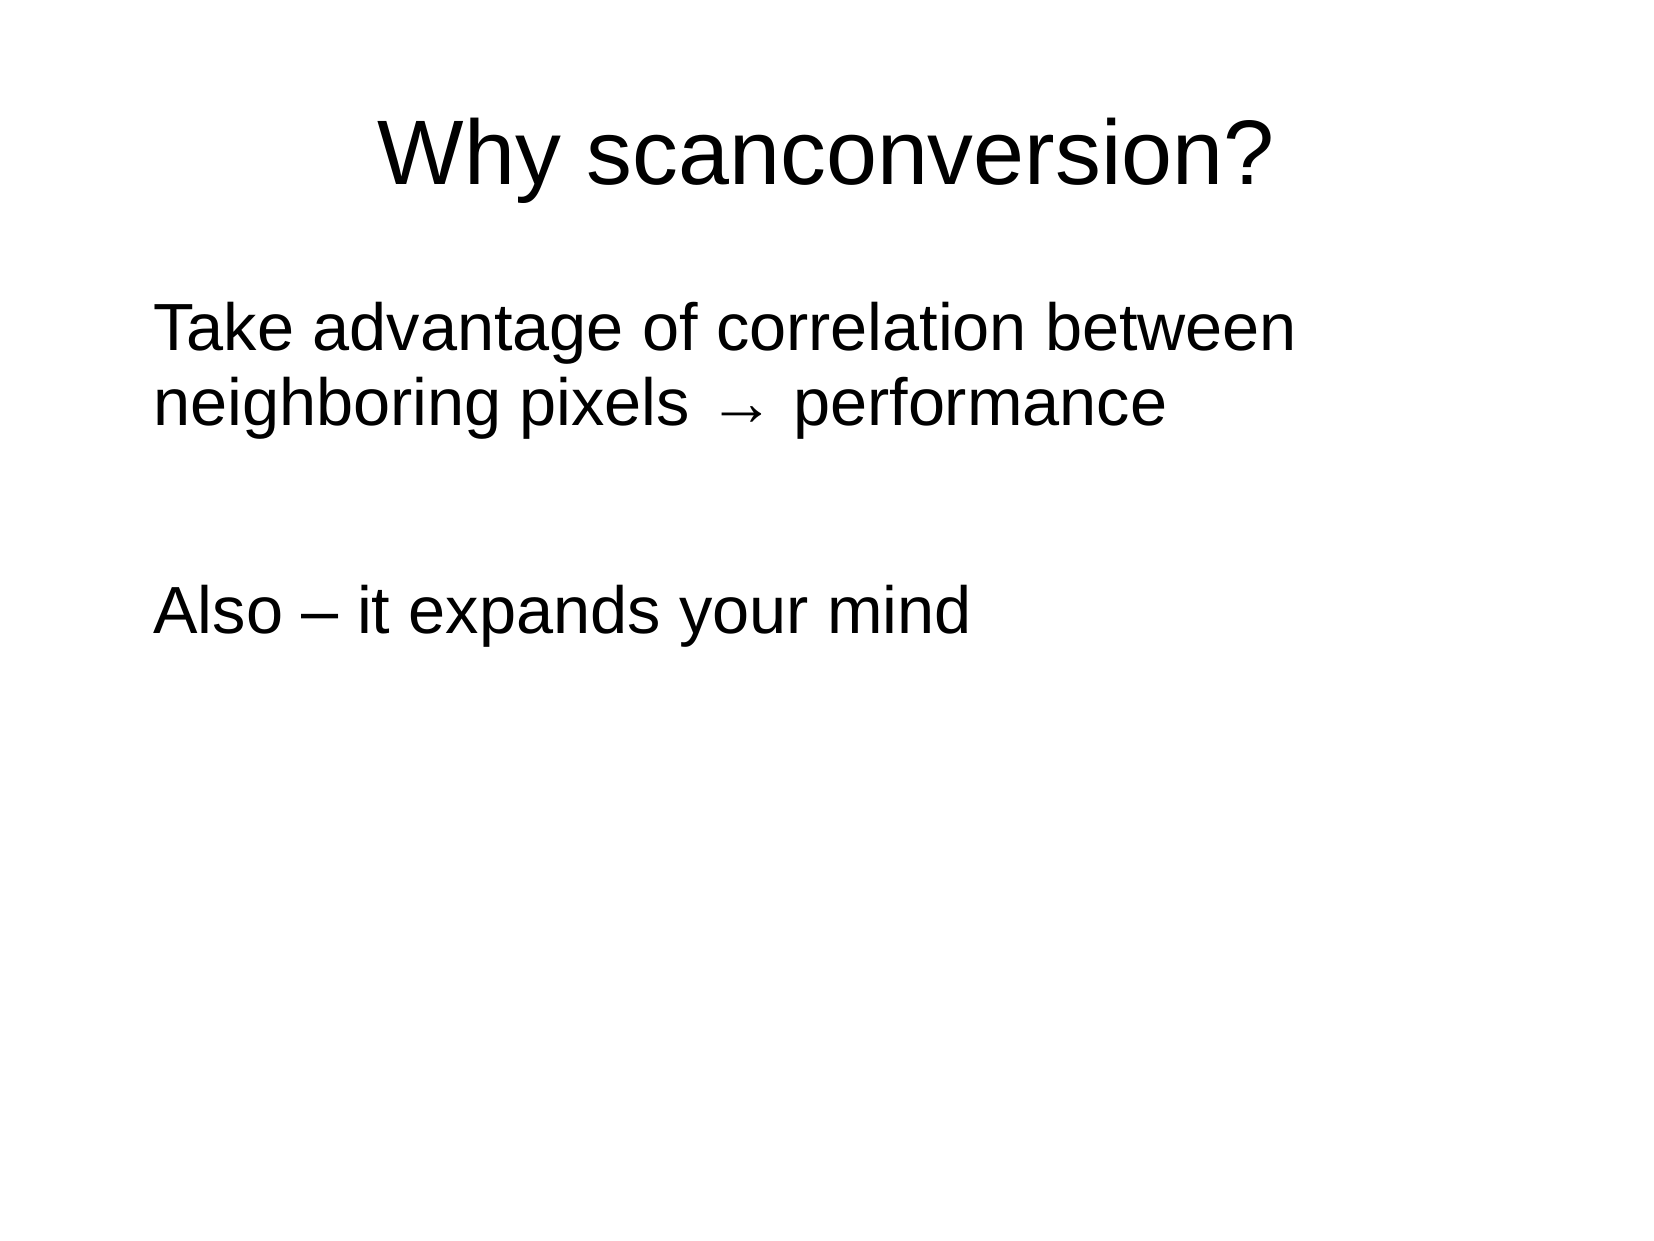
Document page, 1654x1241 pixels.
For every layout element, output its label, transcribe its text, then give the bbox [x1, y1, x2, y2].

list Take advantage of correlation between neighboring pixels → performance Also – it expands your mind [82, 290, 1538, 1010]
title Why scanconversion? [82, 49, 1571, 257]
